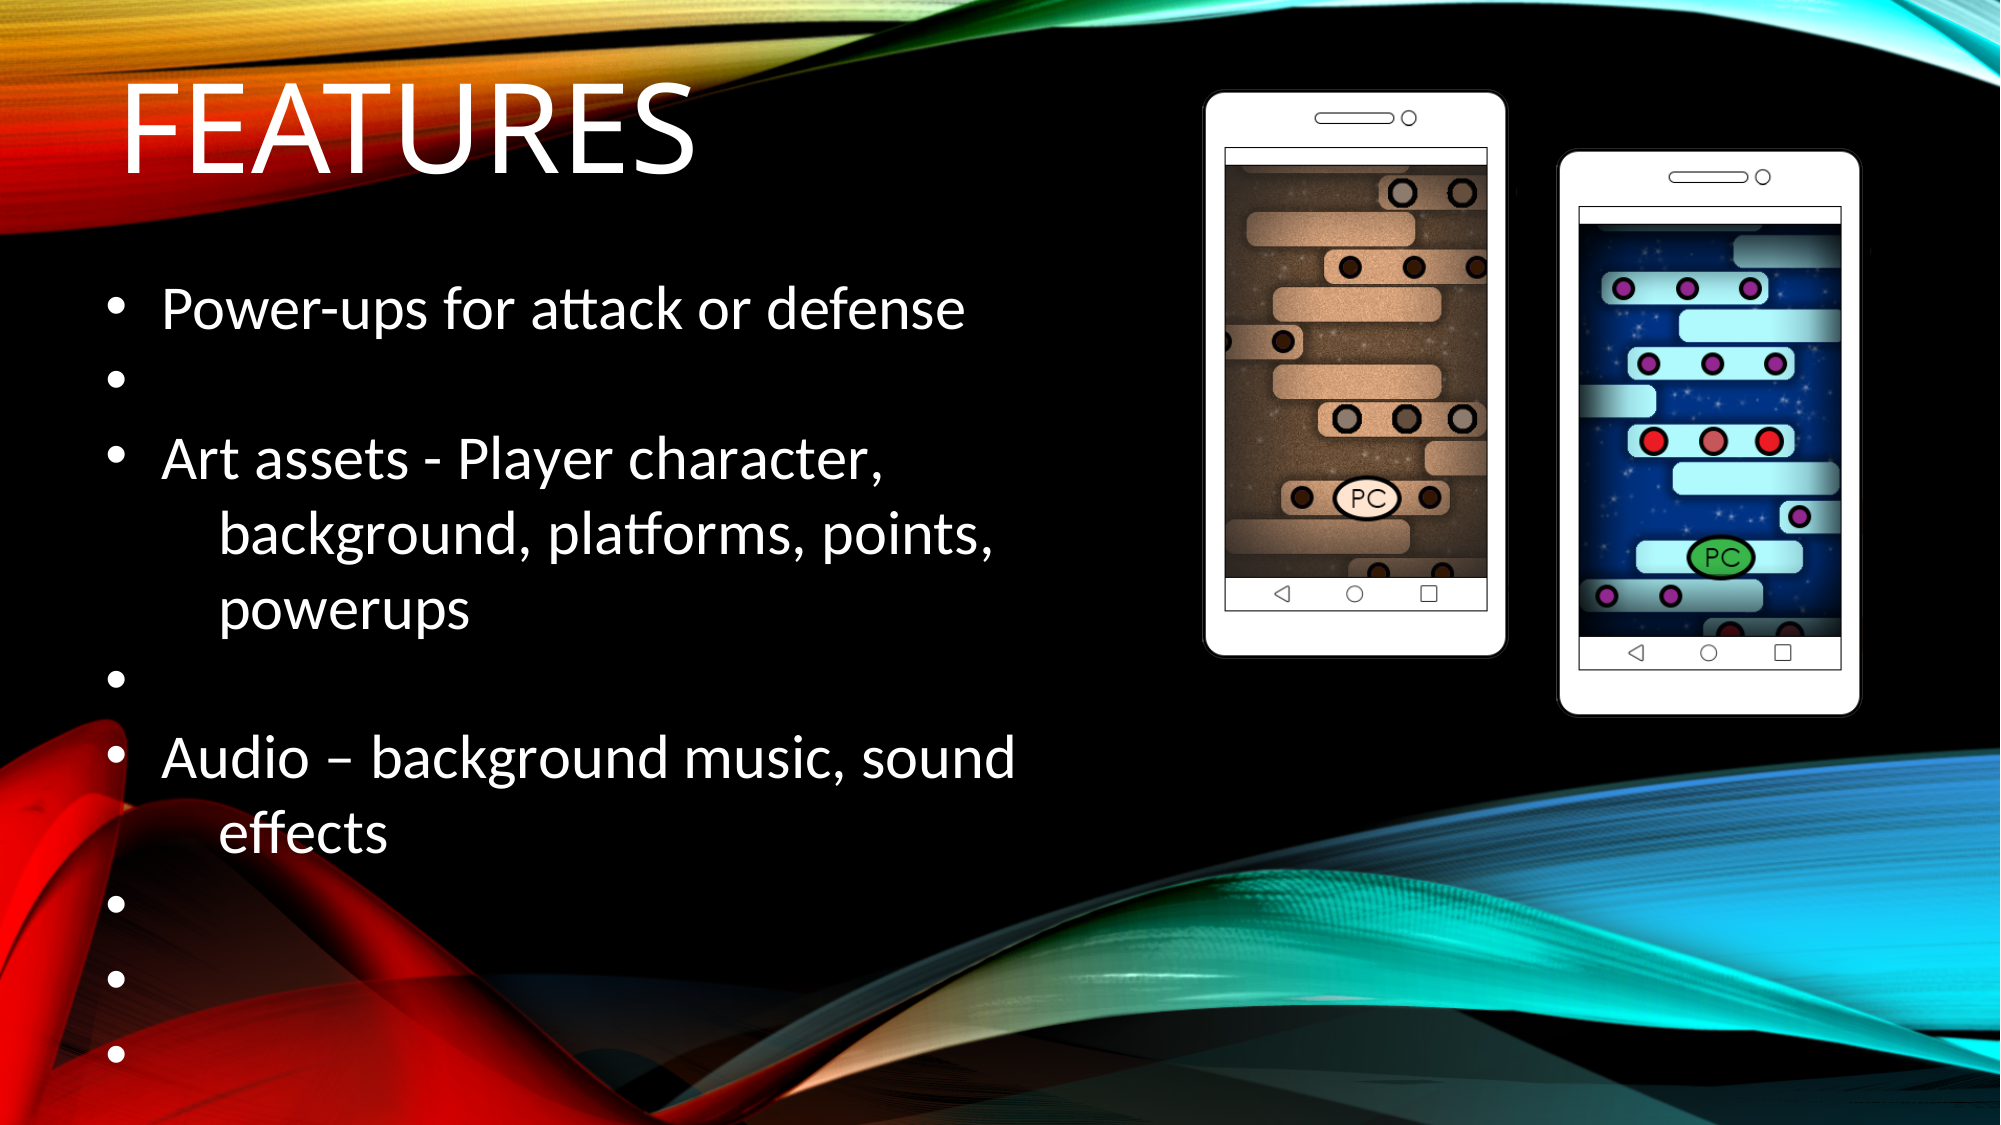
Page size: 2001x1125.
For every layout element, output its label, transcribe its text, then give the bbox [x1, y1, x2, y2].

text_box Power-ups for attack or defense Art assets - Player character, background, platforms, points, powerups Audio – background music, sound effects [90, 184, 1154, 1125]
picture [1543, 137, 1872, 729]
title Features [101, 58, 1343, 200]
picture [1189, 78, 1518, 670]
